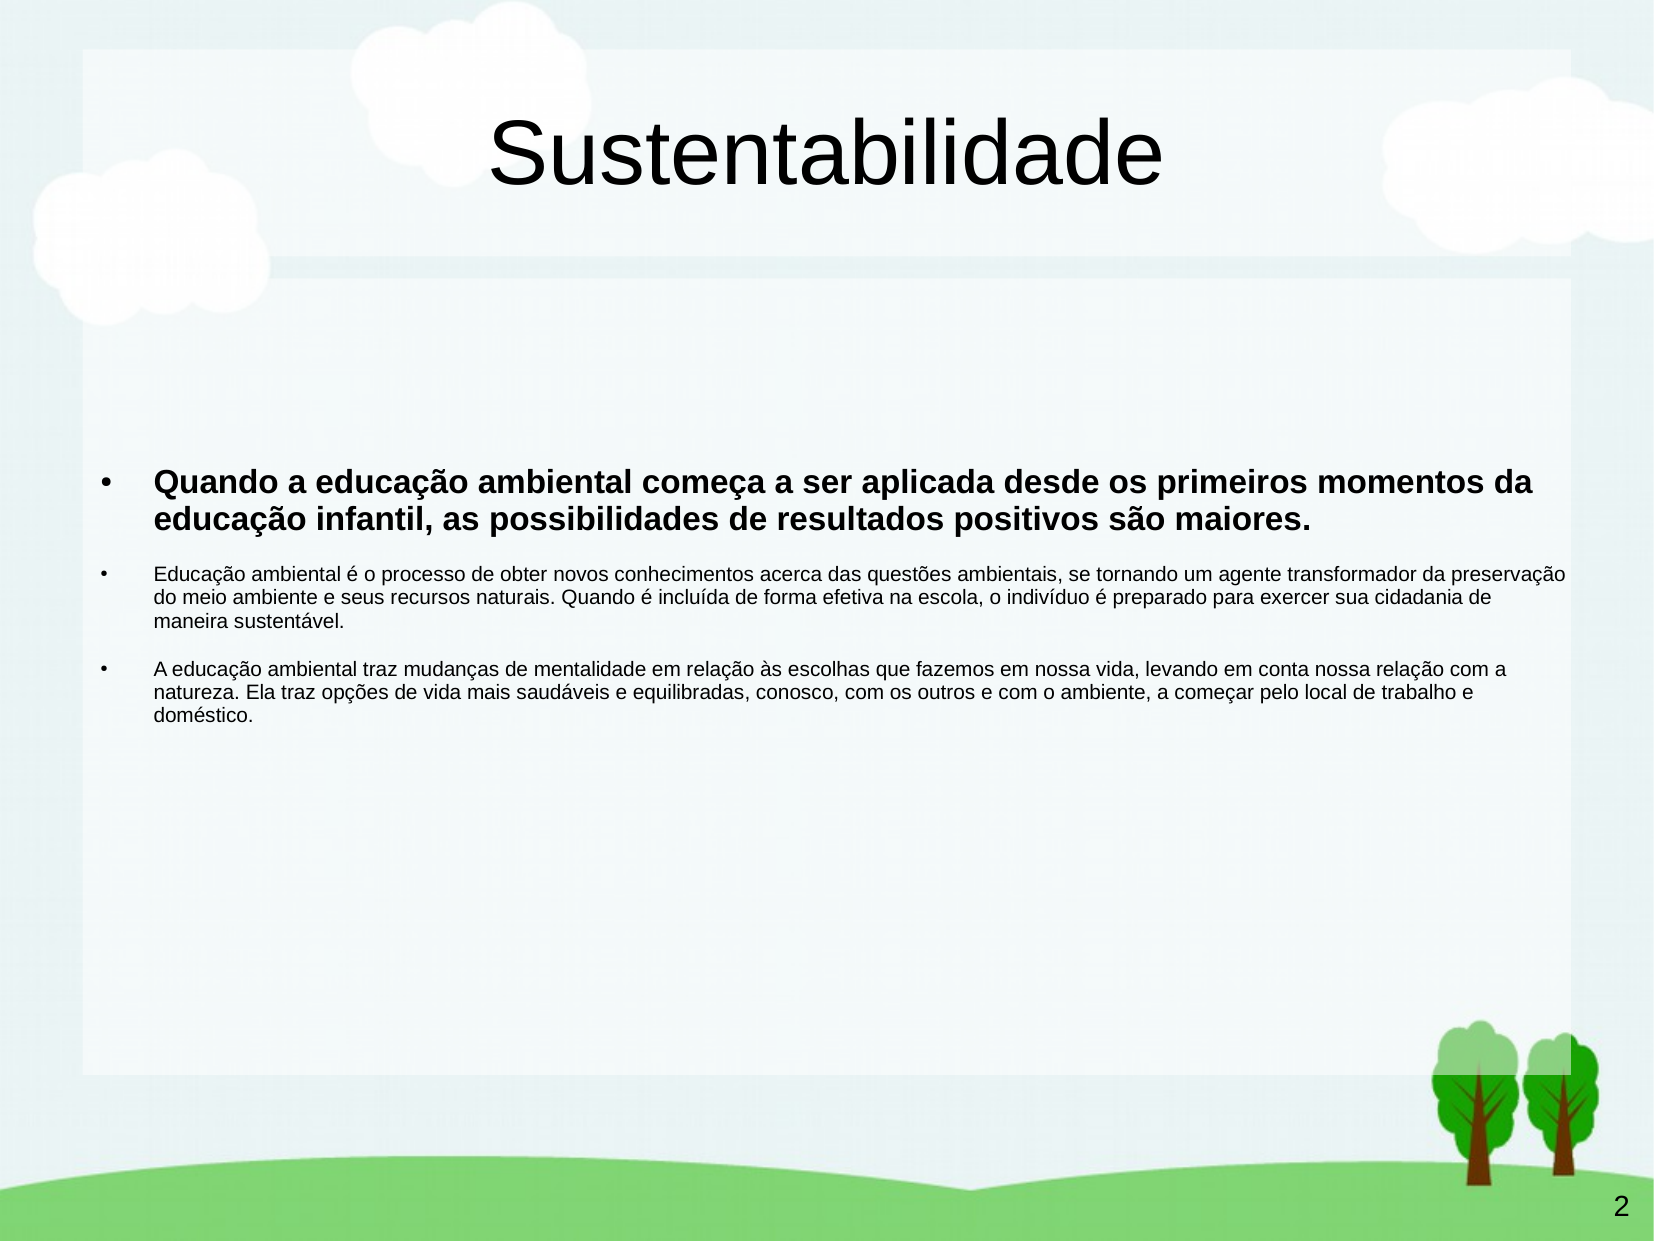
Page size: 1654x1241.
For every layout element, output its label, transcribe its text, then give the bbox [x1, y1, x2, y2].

title Sustentabilidade [82, 49, 1571, 257]
picture [0, 0, 1654, 1241]
list Quando a educação ambiental começa a ser aplicada desde os primeiros momentos da educação infantil, as possibilidades de resultados positivos são maiores. Educação ambiental é o processo de obter novos conhecimentos acerca das questões ambientais, se tornando um agente transformador da preservação do meio ambiente e seus recursos naturais. Quando é incluída de forma efetiva na escola, o indivíduo é preparado para exercer sua cidadania de maneira sustentável. A educação ambiental traz mudanças de mentalidade em relação às escolhas que fazemos em nossa vida, levando em conta nossa relação com a natureza. Ela traz opções de vida mais saudáveis e equilibradas, conosco, com os outros e com o ambiente, a começar pelo local de trabalho e doméstico. [82, 278, 1571, 1075]
